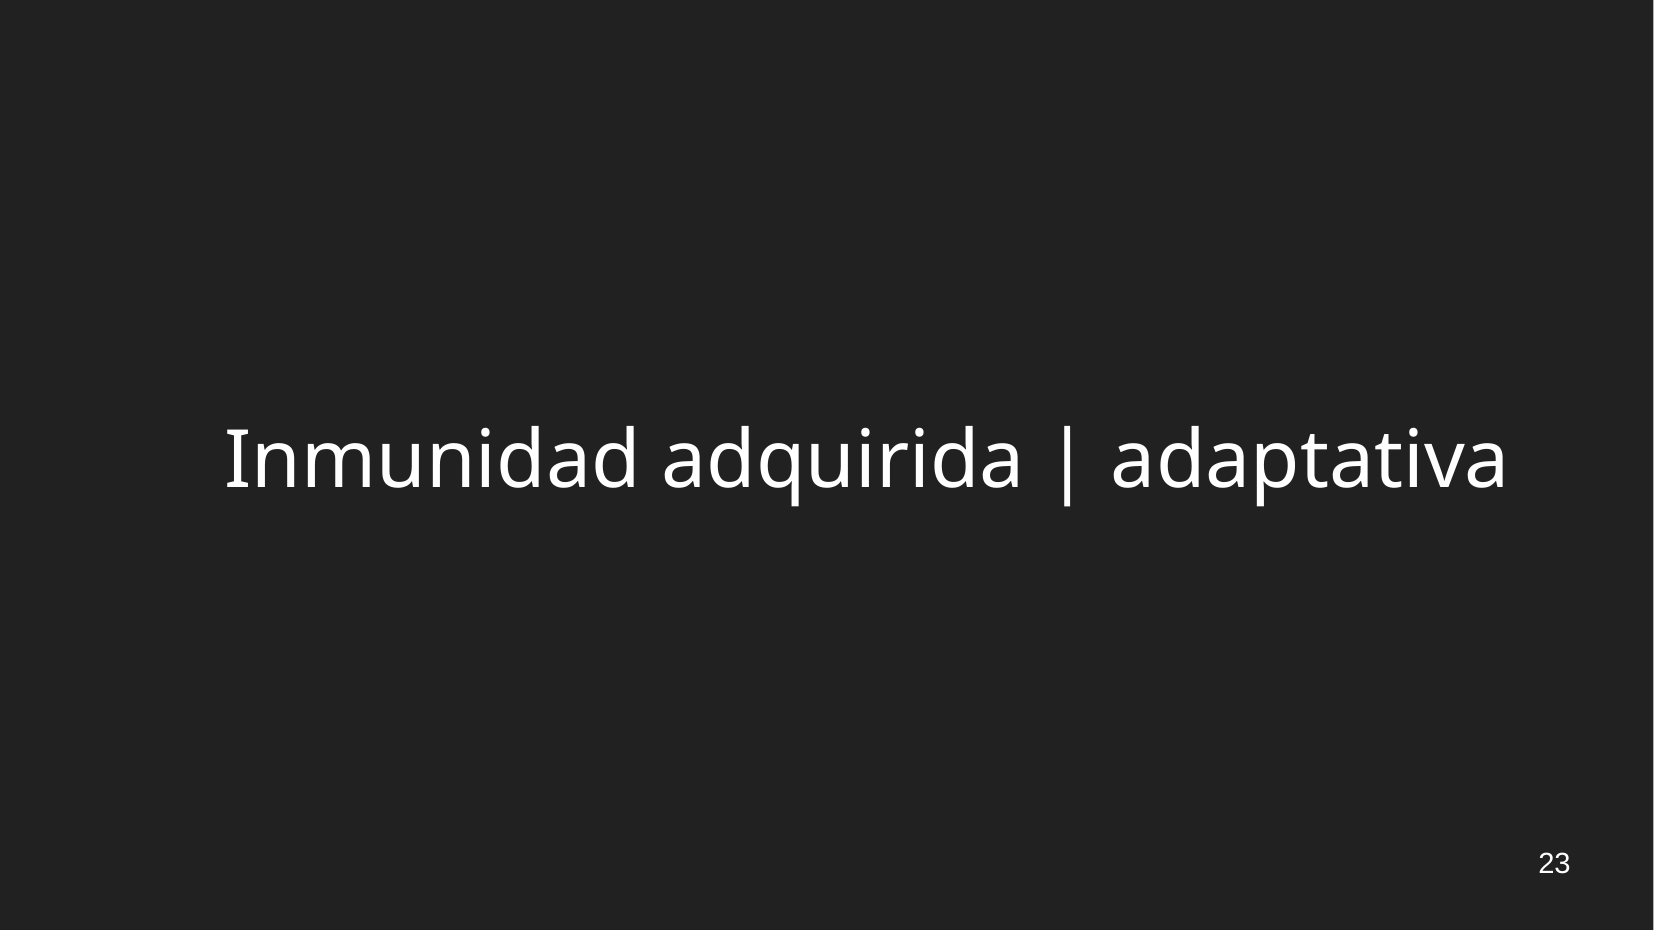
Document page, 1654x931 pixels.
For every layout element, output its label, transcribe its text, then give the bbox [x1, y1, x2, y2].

list Inmunidad adquirida | adaptativa [224, 401, 1530, 539]
